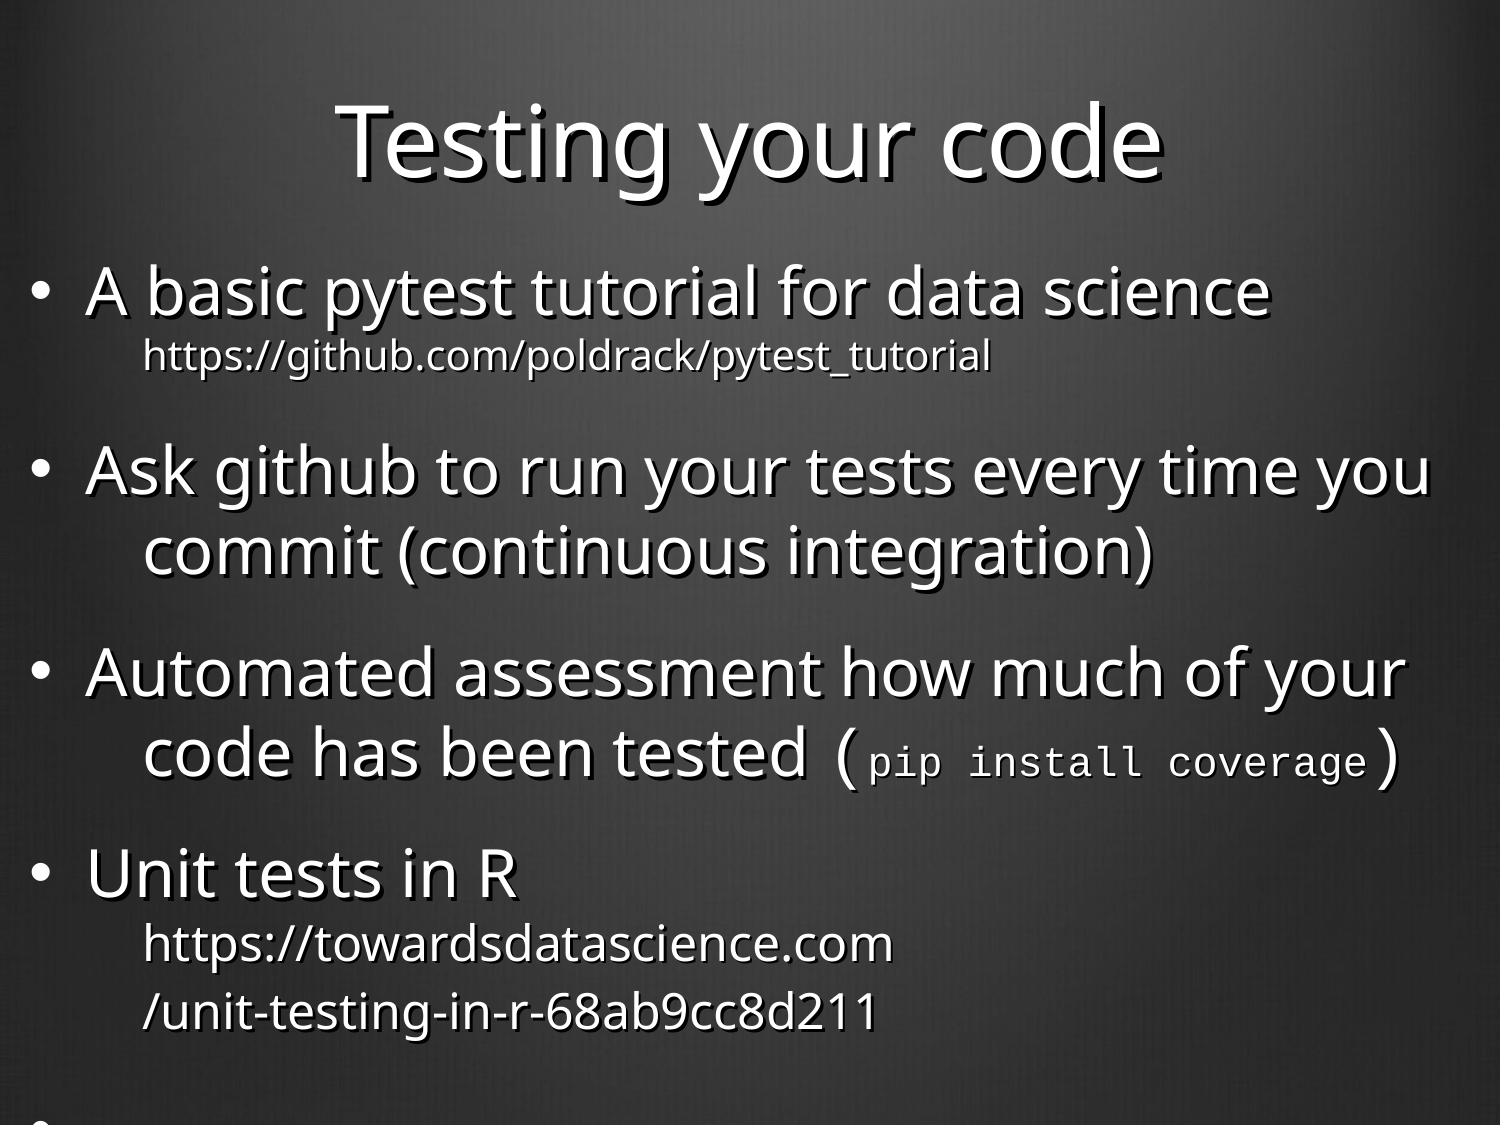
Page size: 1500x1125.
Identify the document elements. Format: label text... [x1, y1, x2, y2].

list A basic pytest tutorial for data science https://github.com/poldrack/pytest_tutorial Ask github to run your tests every time you commit (continuous integration) Automated assessment how much of your code has been tested (pip install coverage) Unit tests in R https://towardsdatascience.com/unit-testing-in-r-68ab9cc8d211 [14, 241, 1500, 1103]
title Testing your code [112, 19, 1388, 241]
